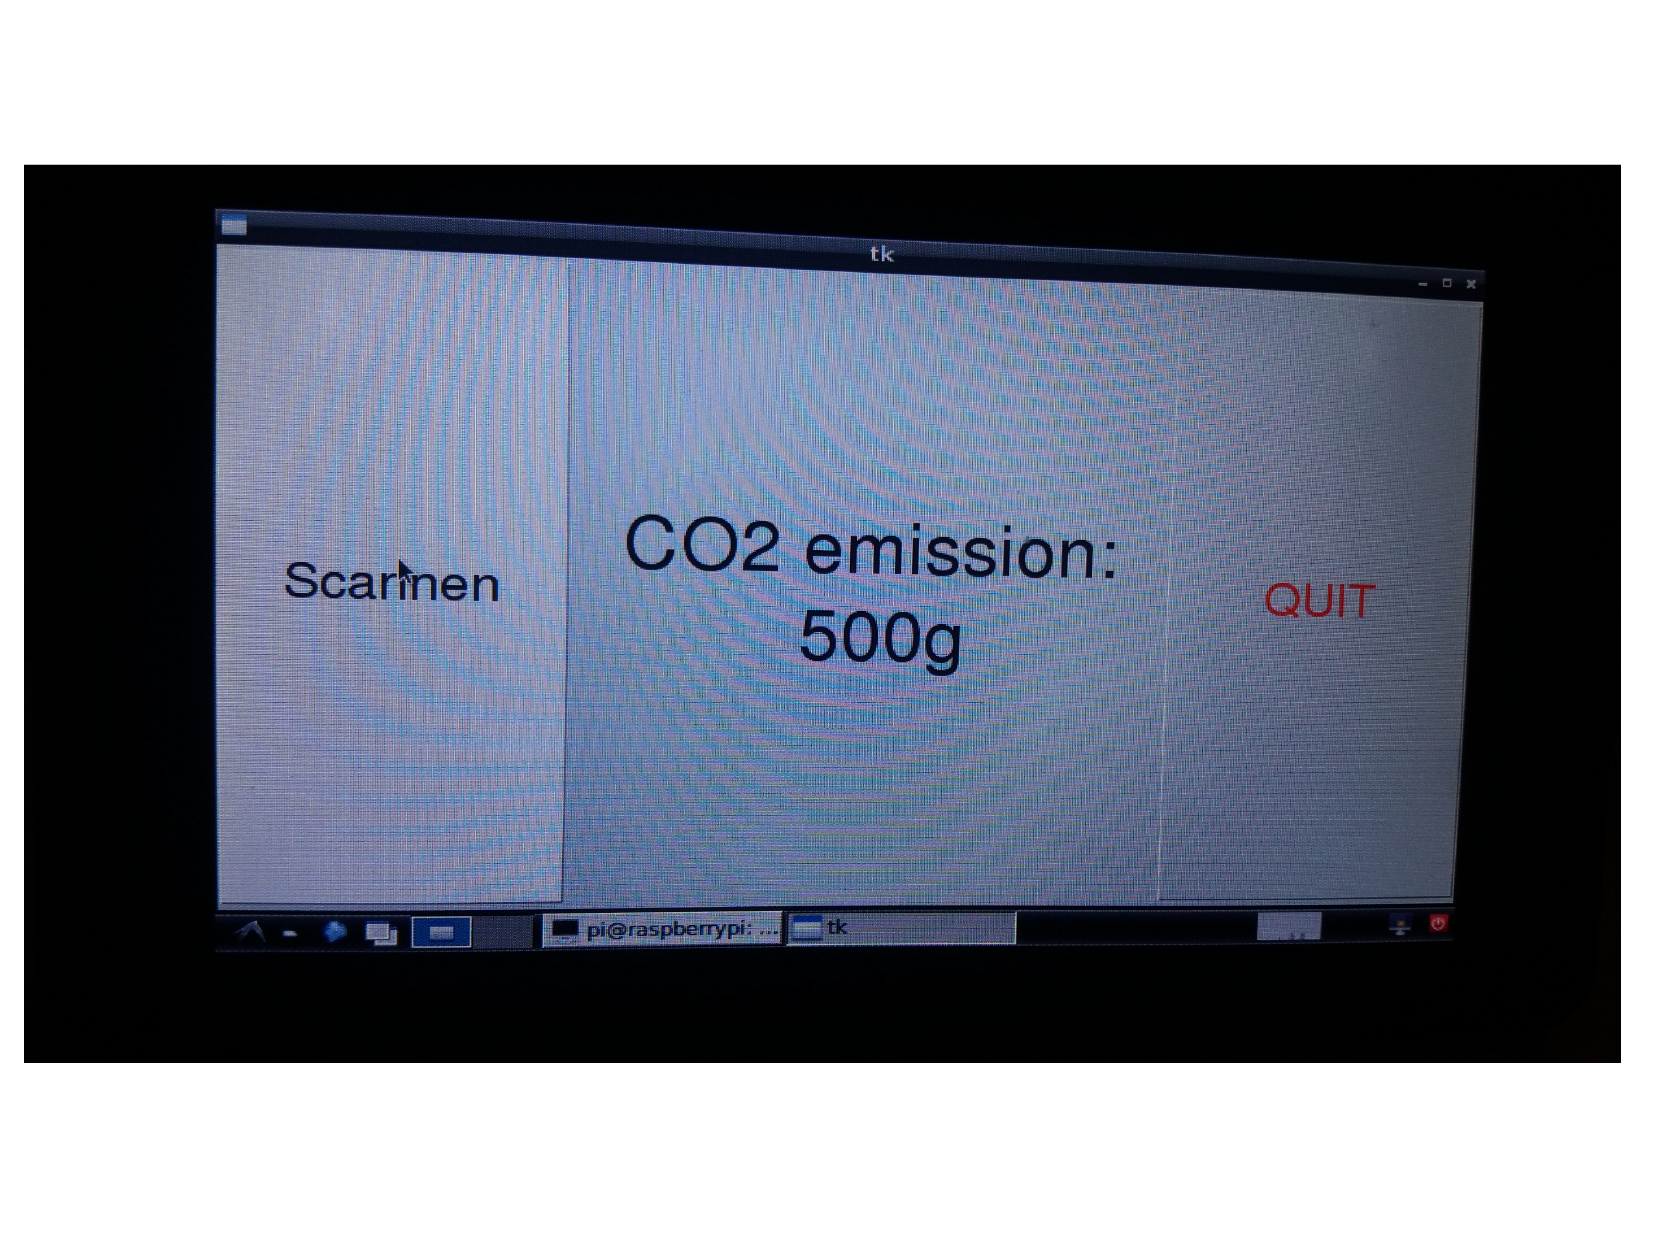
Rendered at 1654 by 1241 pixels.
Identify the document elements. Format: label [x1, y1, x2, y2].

picture [23, 164, 1621, 1063]
